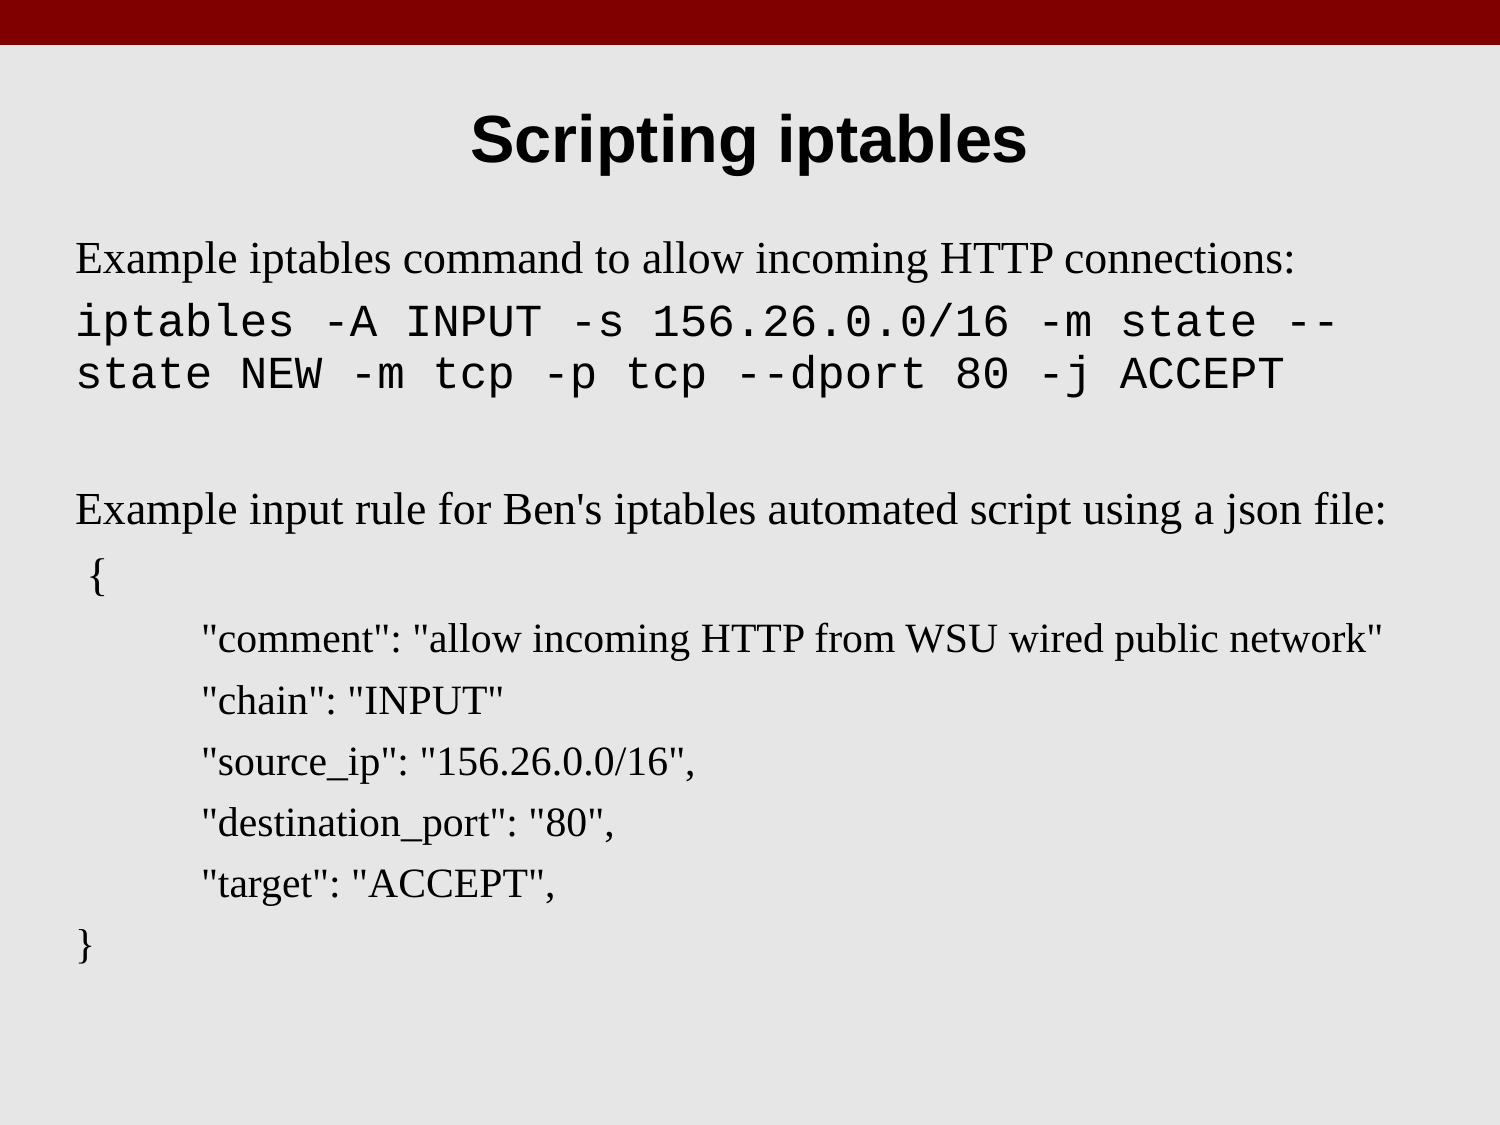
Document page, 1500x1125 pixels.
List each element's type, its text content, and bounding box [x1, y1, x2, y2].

list Example iptables command to allow incoming HTTP connections: iptables -A INPUT -s 156.26.0.0/16 -m state --state NEW -m tcp -p tcp --dport 80 -j ACCEPT Example input rule for Ben's iptables automated script using a json file: { "comment": "allow incoming HTTP from WSU wired public network" "chain": "INPUT" "source_ip": "156.26.0.0/16", "destination_port": "80", "target": "ACCEPT", } [75, 233, 1425, 1051]
title Scripting iptables [75, 45, 1425, 233]
